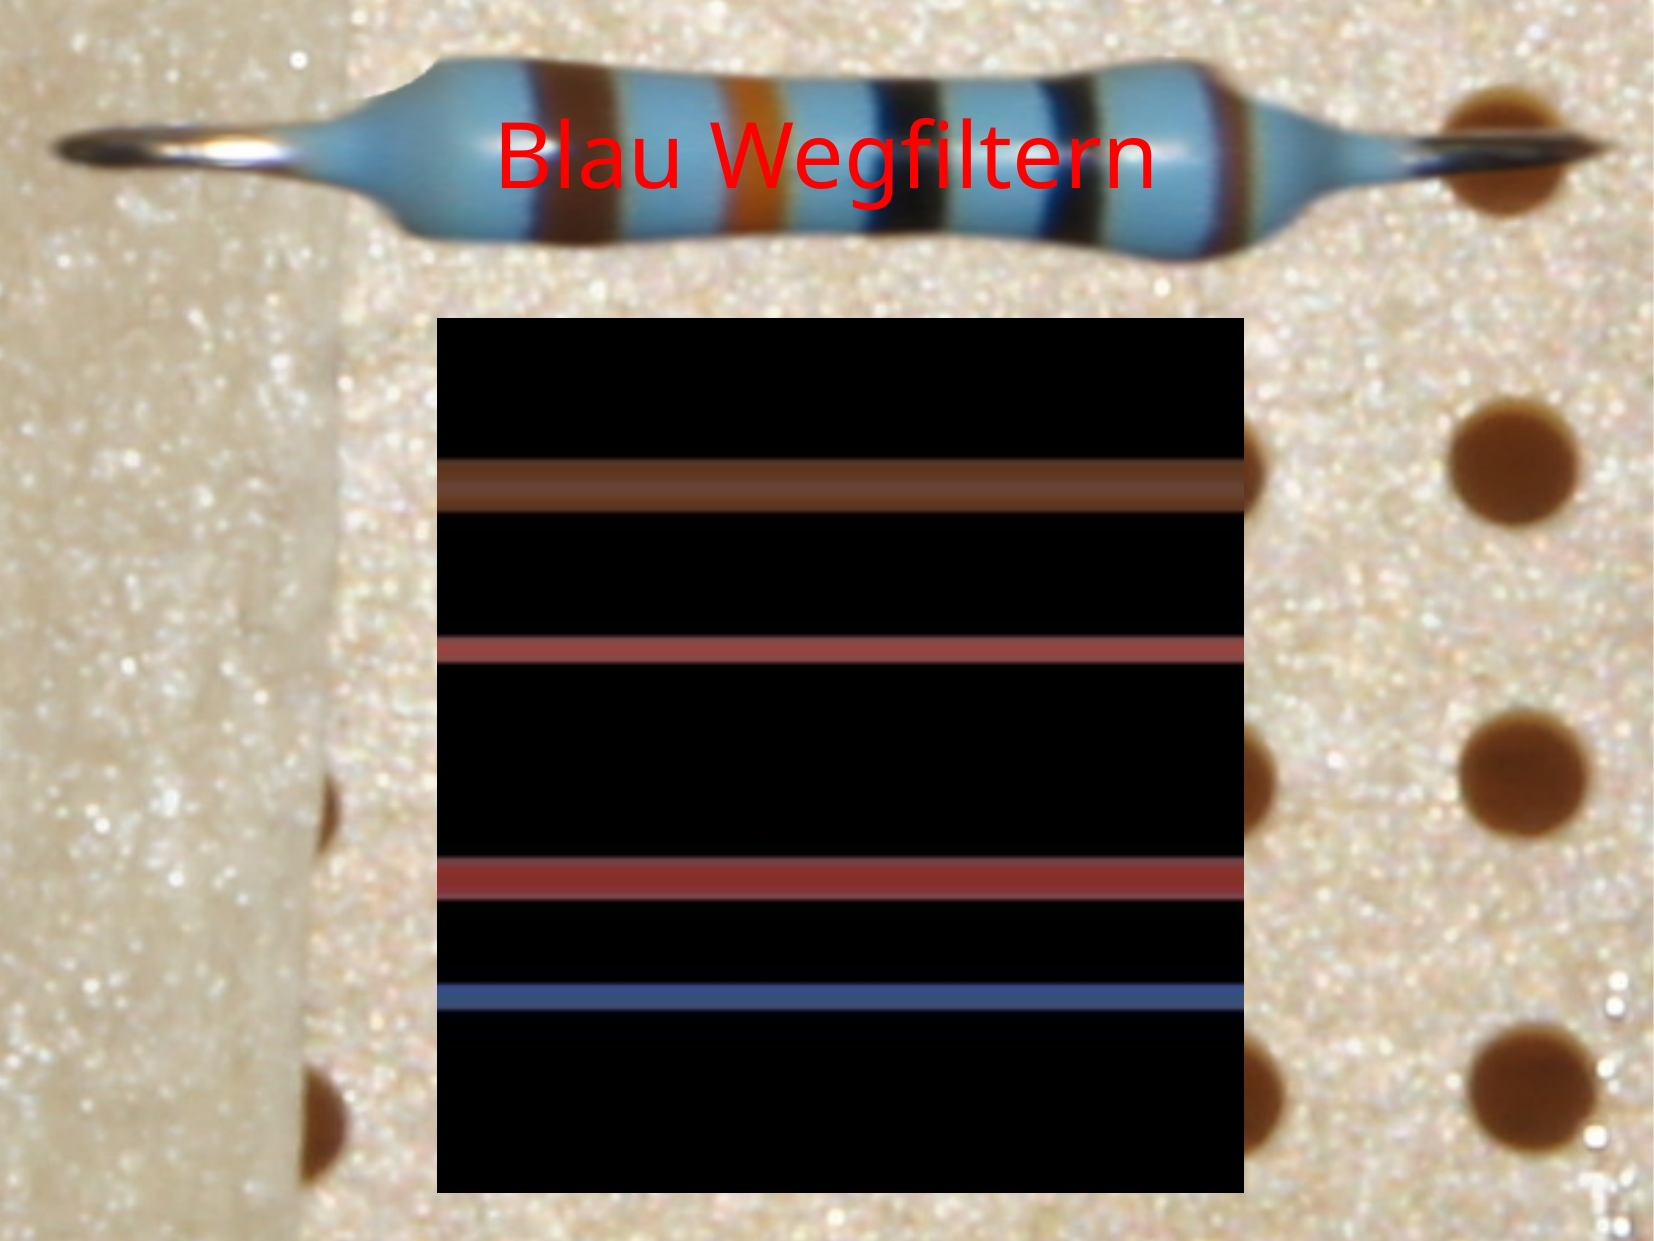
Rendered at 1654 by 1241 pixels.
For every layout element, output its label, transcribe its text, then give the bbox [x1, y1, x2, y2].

title Blau Wegfiltern [82, 49, 1571, 257]
picture [0, 0, 1654, 1241]
